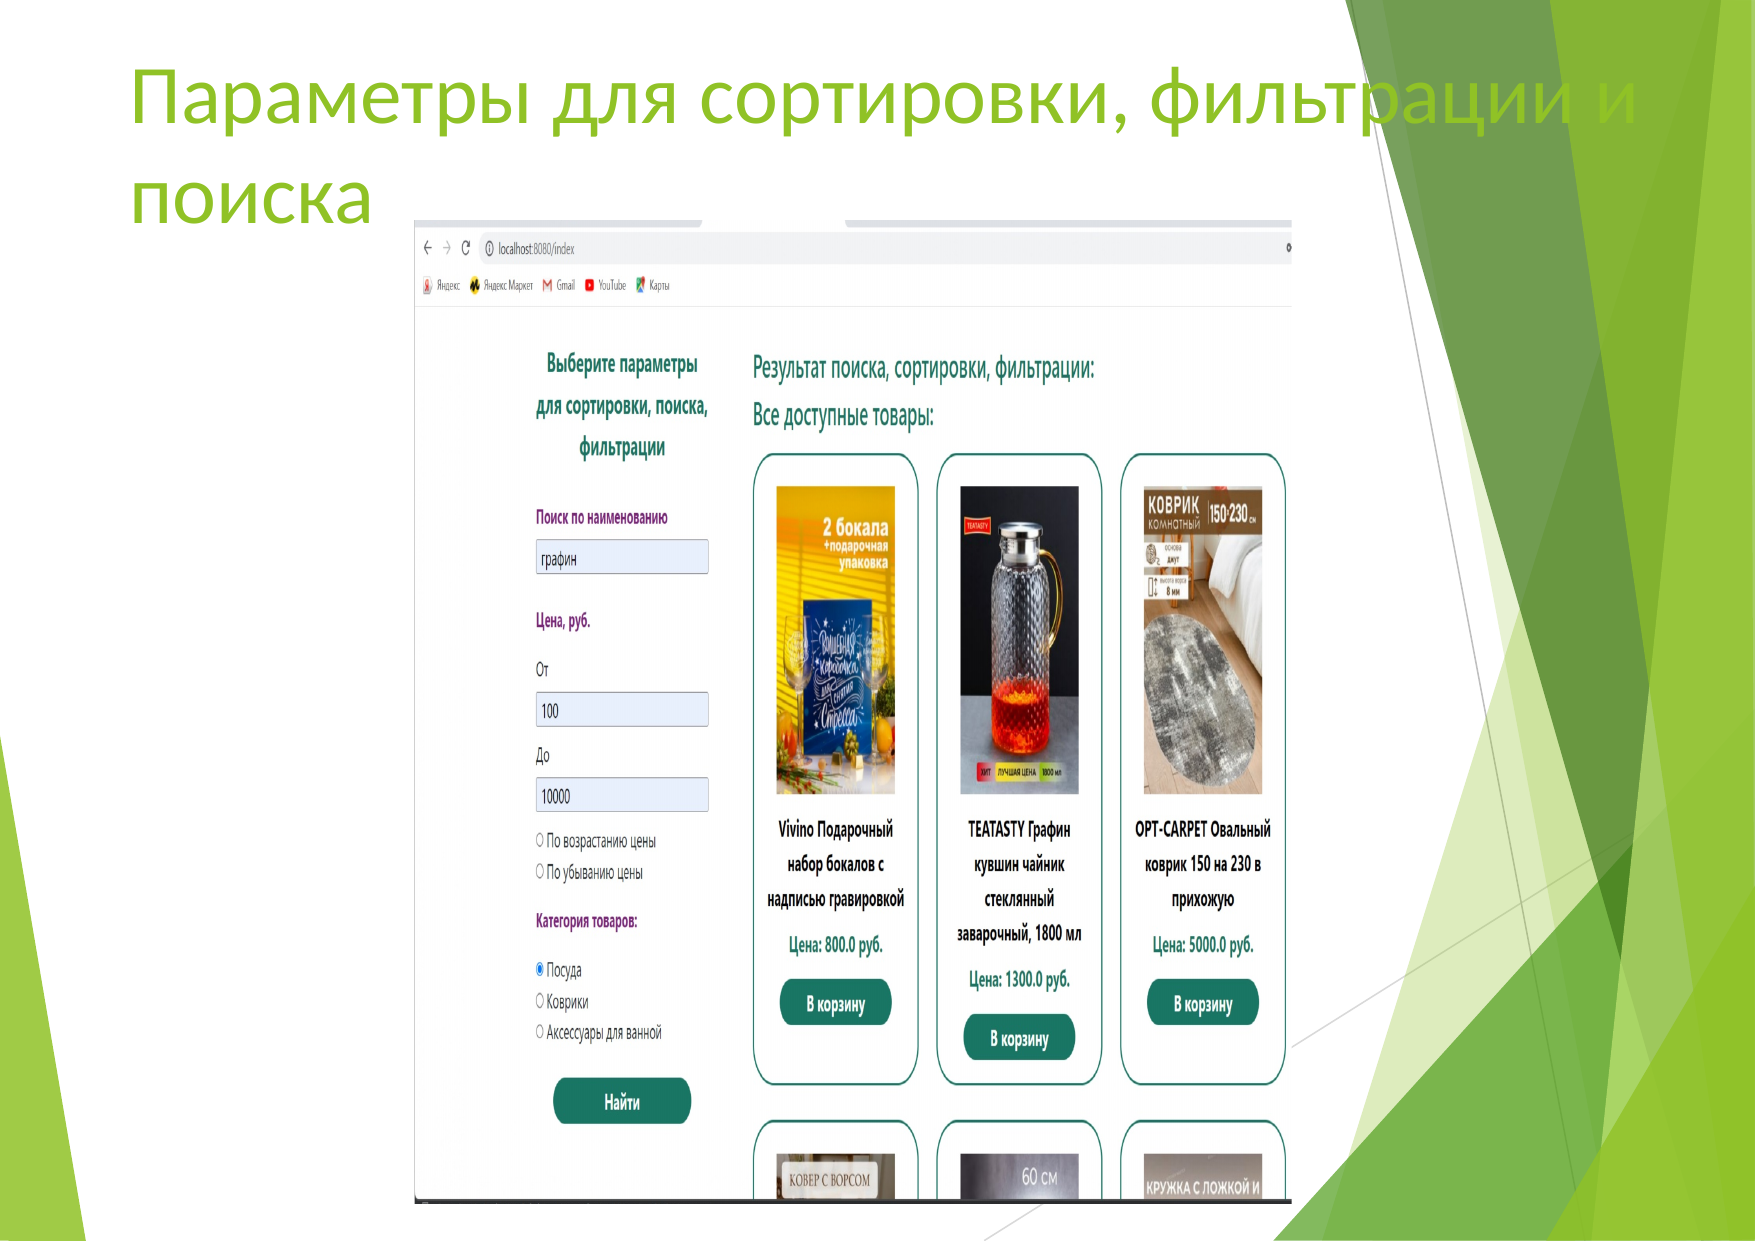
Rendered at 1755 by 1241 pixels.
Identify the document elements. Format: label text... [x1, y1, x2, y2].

picture [414, 220, 1292, 1204]
title Параметры для сортировки, фильтрации и поиска [114, 32, 1703, 208]
